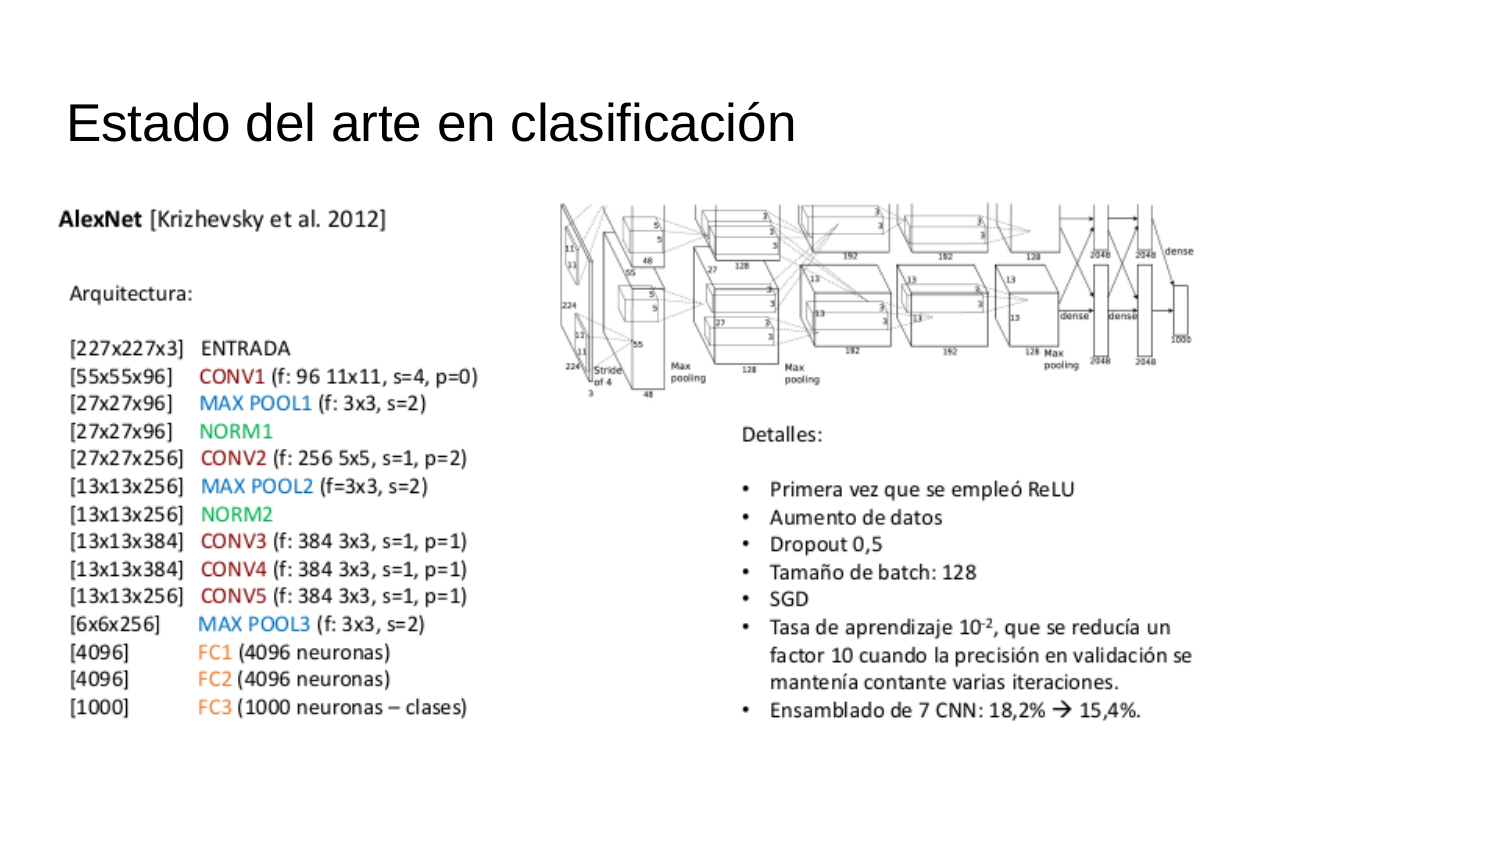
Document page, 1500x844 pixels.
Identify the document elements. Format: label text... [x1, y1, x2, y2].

title Estado del arte en clasificación [51, 72, 1449, 167]
picture [51, 188, 1203, 727]
